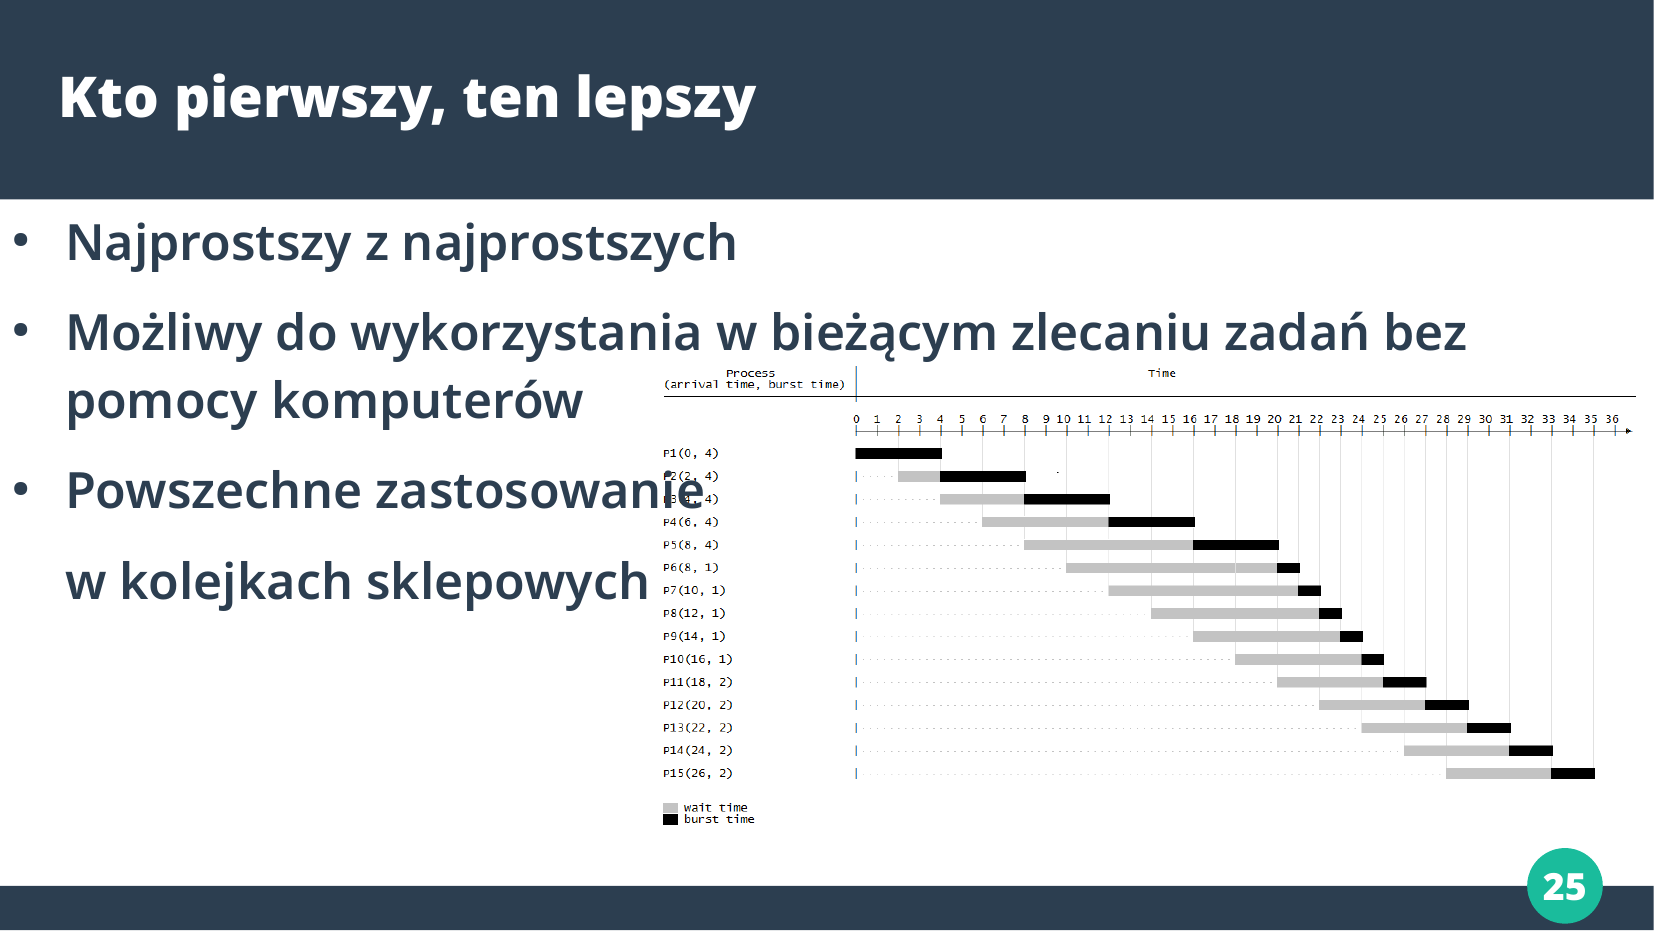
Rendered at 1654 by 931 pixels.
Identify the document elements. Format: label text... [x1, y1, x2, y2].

list Najprostszy z najprostszych Możliwy do wykorzystania w bieżącym zlecaniu zadań bez pomocy komputerów Powszechne zastosowanie w kolejkach sklepowych [0, 206, 1530, 827]
picture [1530, 366, 1636, 826]
title Kto pierwszy, ten lepszy [59, 37, 1595, 155]
